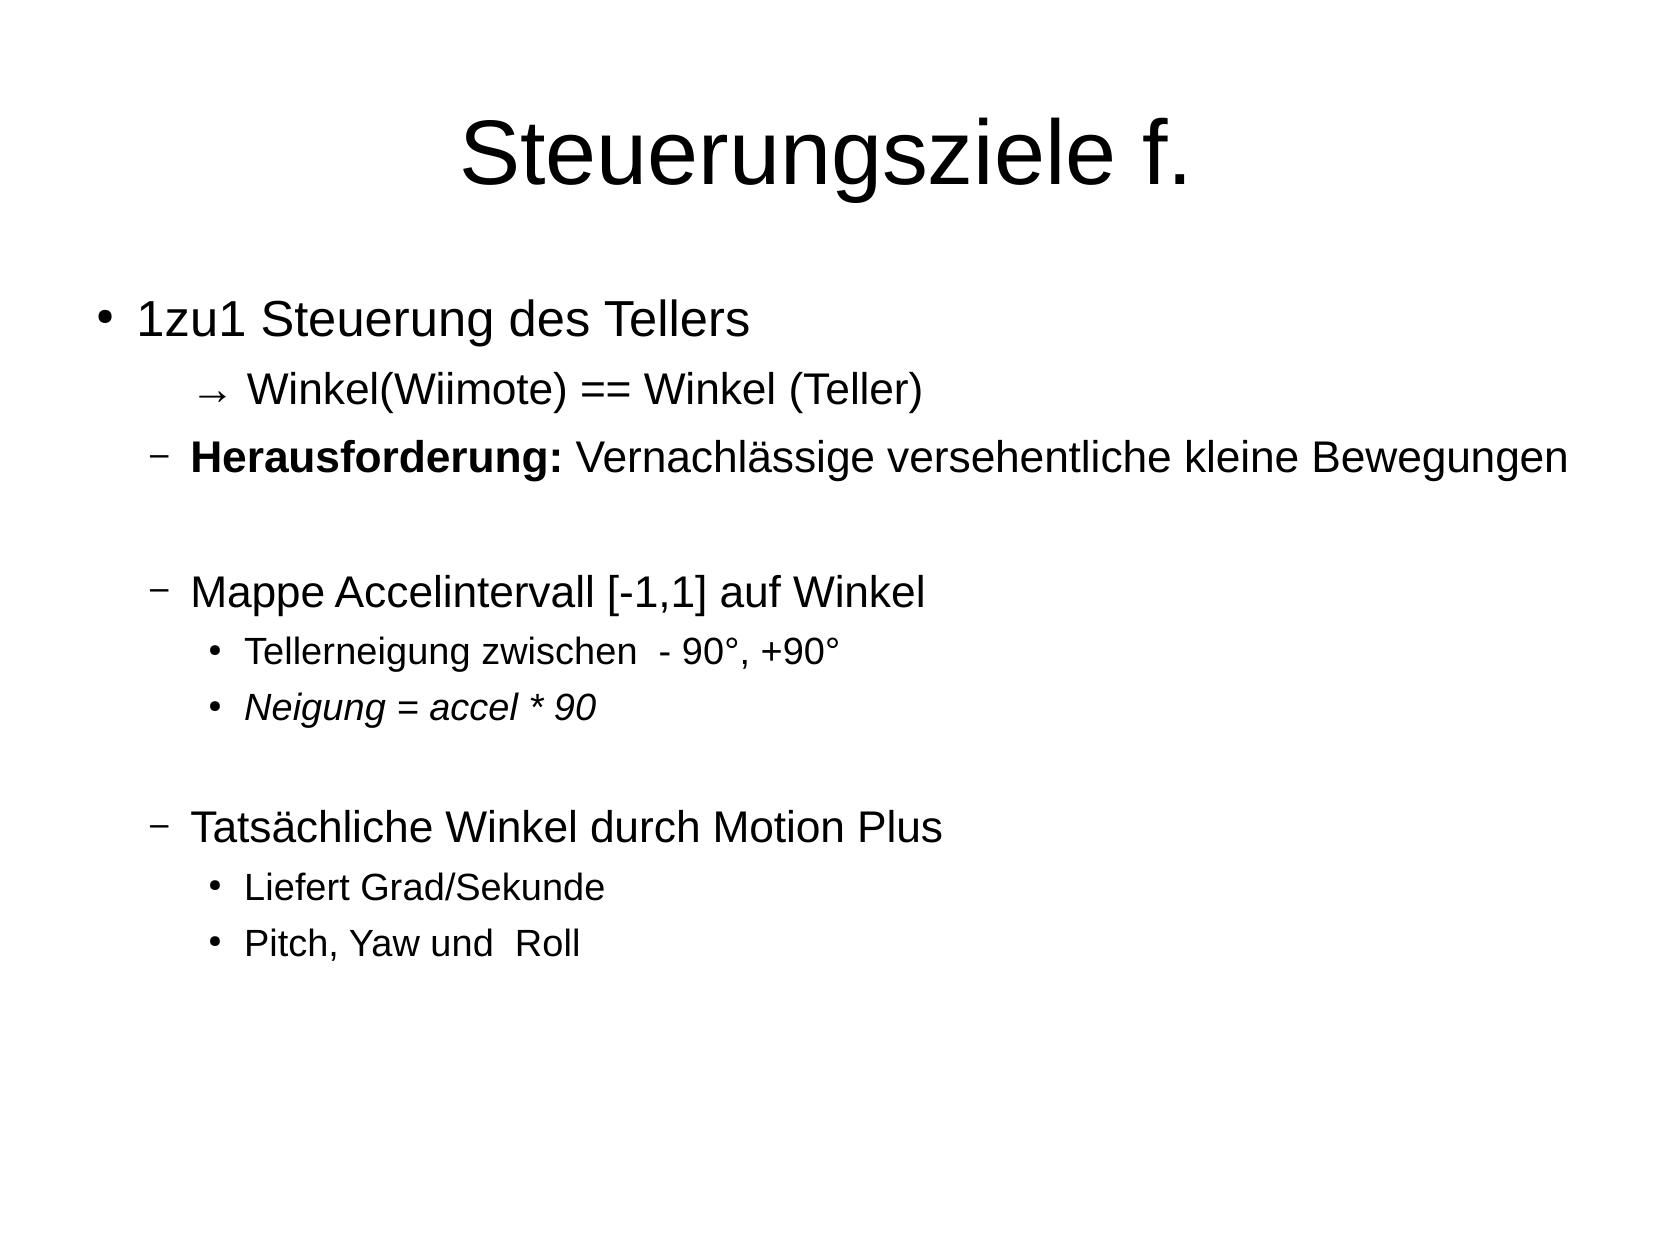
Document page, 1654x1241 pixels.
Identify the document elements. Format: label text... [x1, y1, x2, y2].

list 1zu1 Steuerung des Tellers → Winkel(Wiimote) == Winkel (Teller) Herausforderung: Vernachlässige versehentliche kleine Bewegungen Mappe Accelintervall [-1,1] auf Winkel Tellerneigung zwischen - 90°, +90° Neigung = accel * 90 Tatsächliche Winkel durch Motion Plus Liefert Grad/Sekunde Pitch, Yaw und Roll [82, 290, 1571, 1010]
title Steuerungsziele f. [82, 49, 1571, 257]
